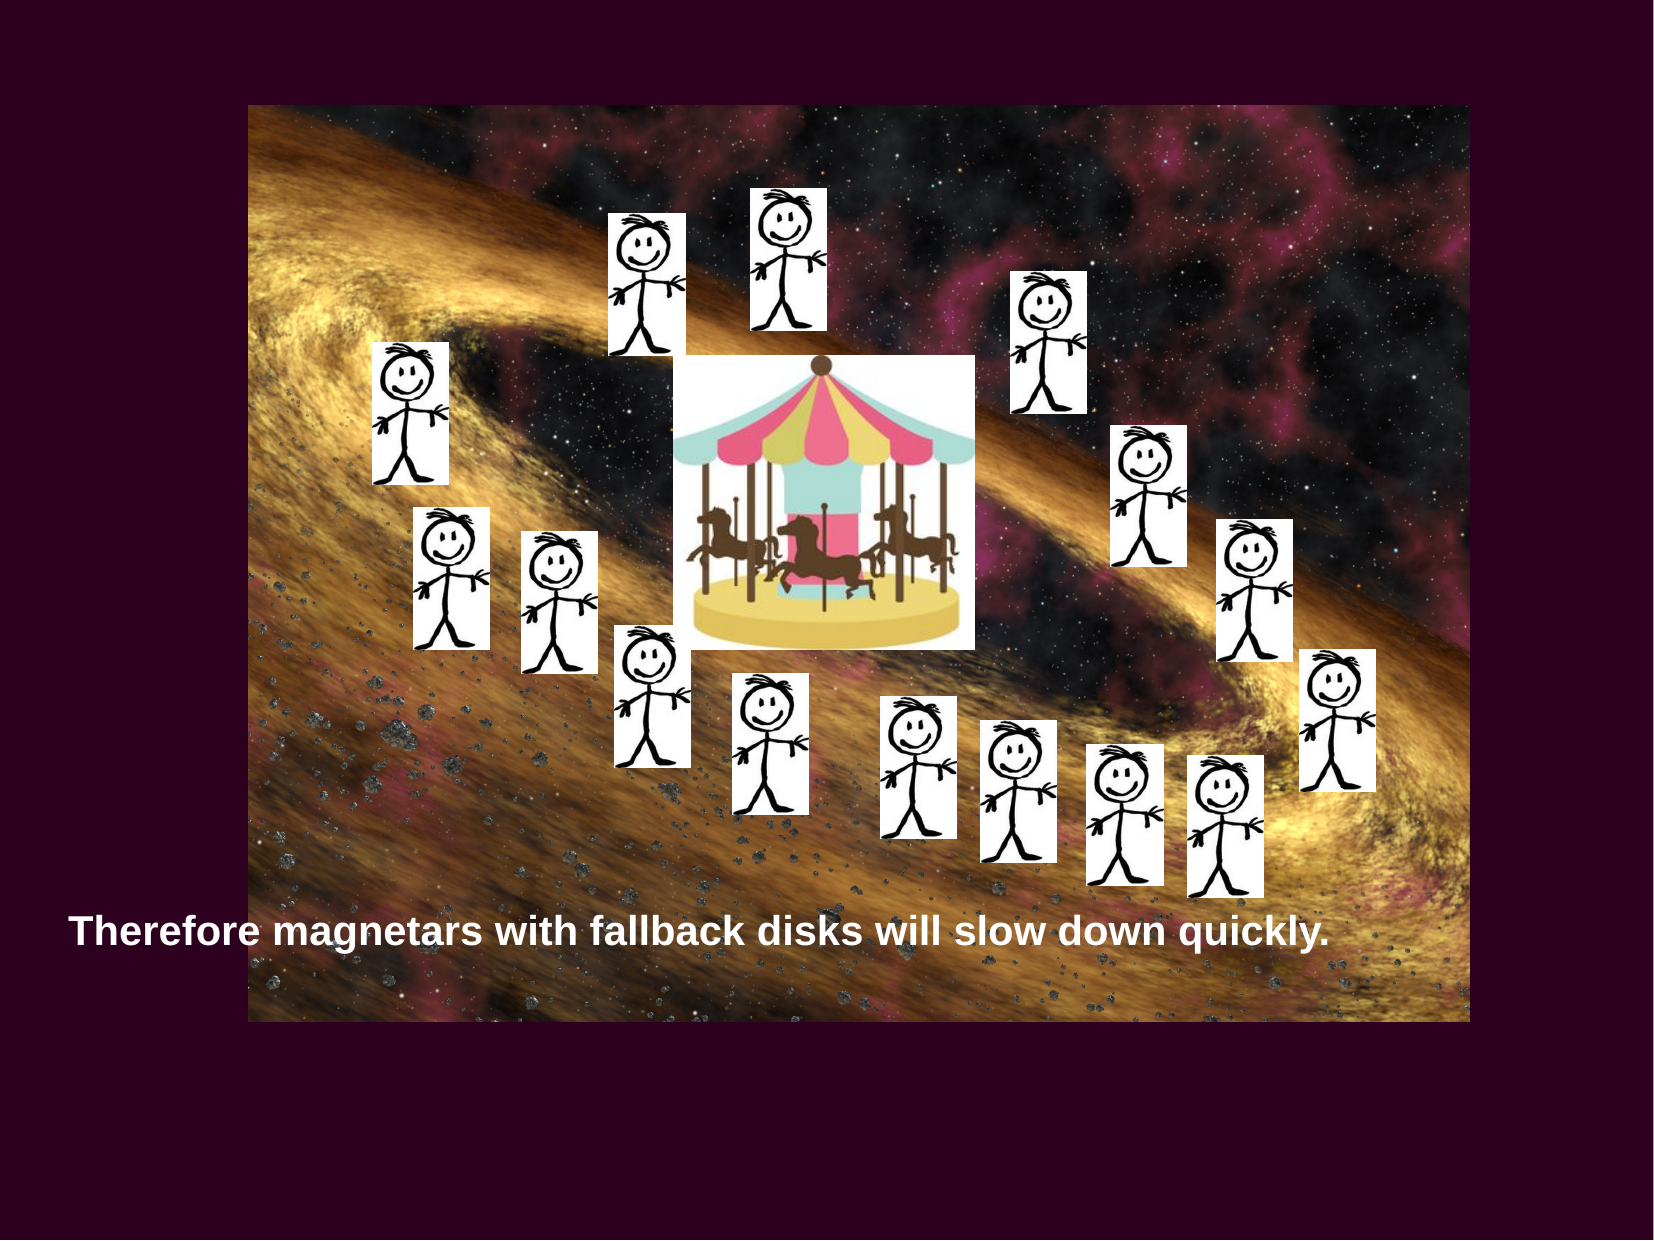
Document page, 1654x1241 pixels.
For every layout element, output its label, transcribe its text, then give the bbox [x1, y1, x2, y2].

text_box Therefore magnetars with fallback disks will slow down quickly. [53, 899, 1346, 962]
picture [248, 105, 1470, 1022]
